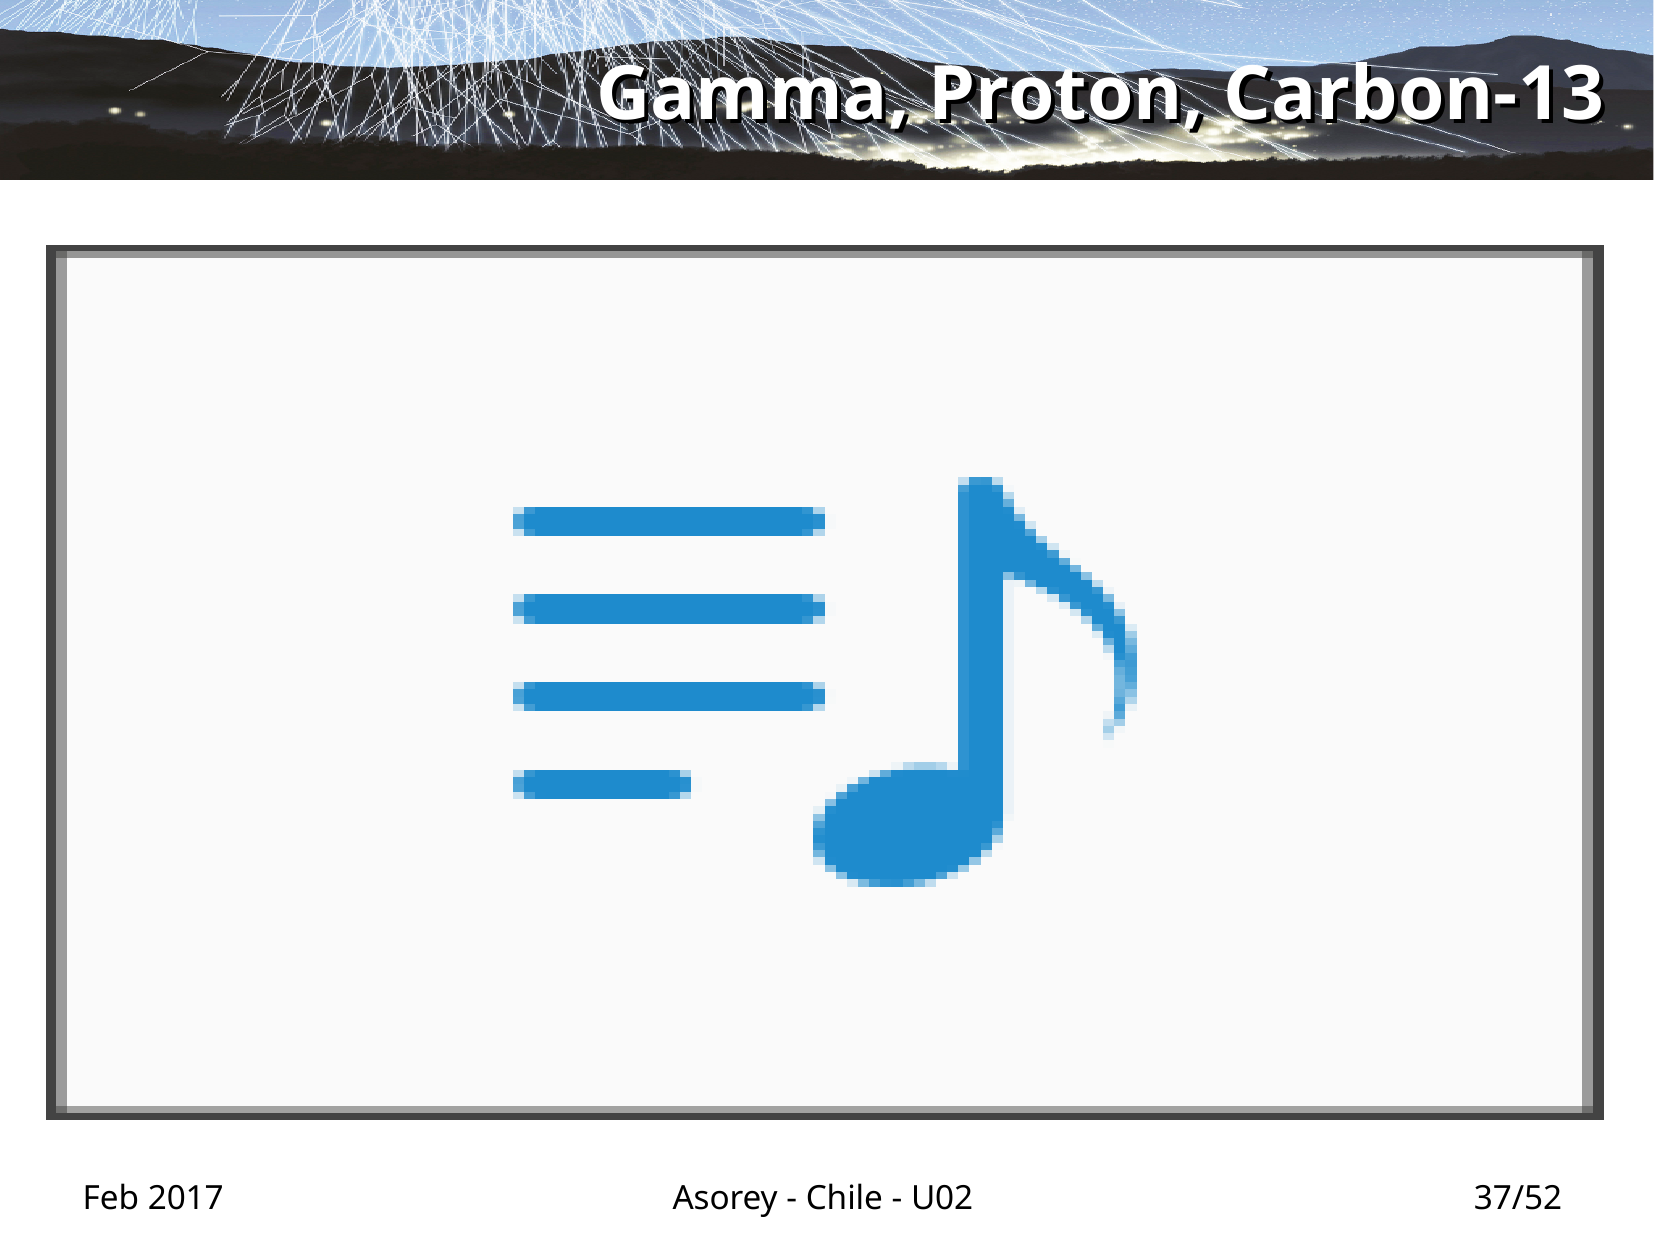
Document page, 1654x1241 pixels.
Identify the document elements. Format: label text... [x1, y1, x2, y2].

picture [0, 0, 1654, 180]
title Gamma, Proton, Carbon-13 [45, 15, 1606, 166]
text_box [45, 243, 1606, 1122]
